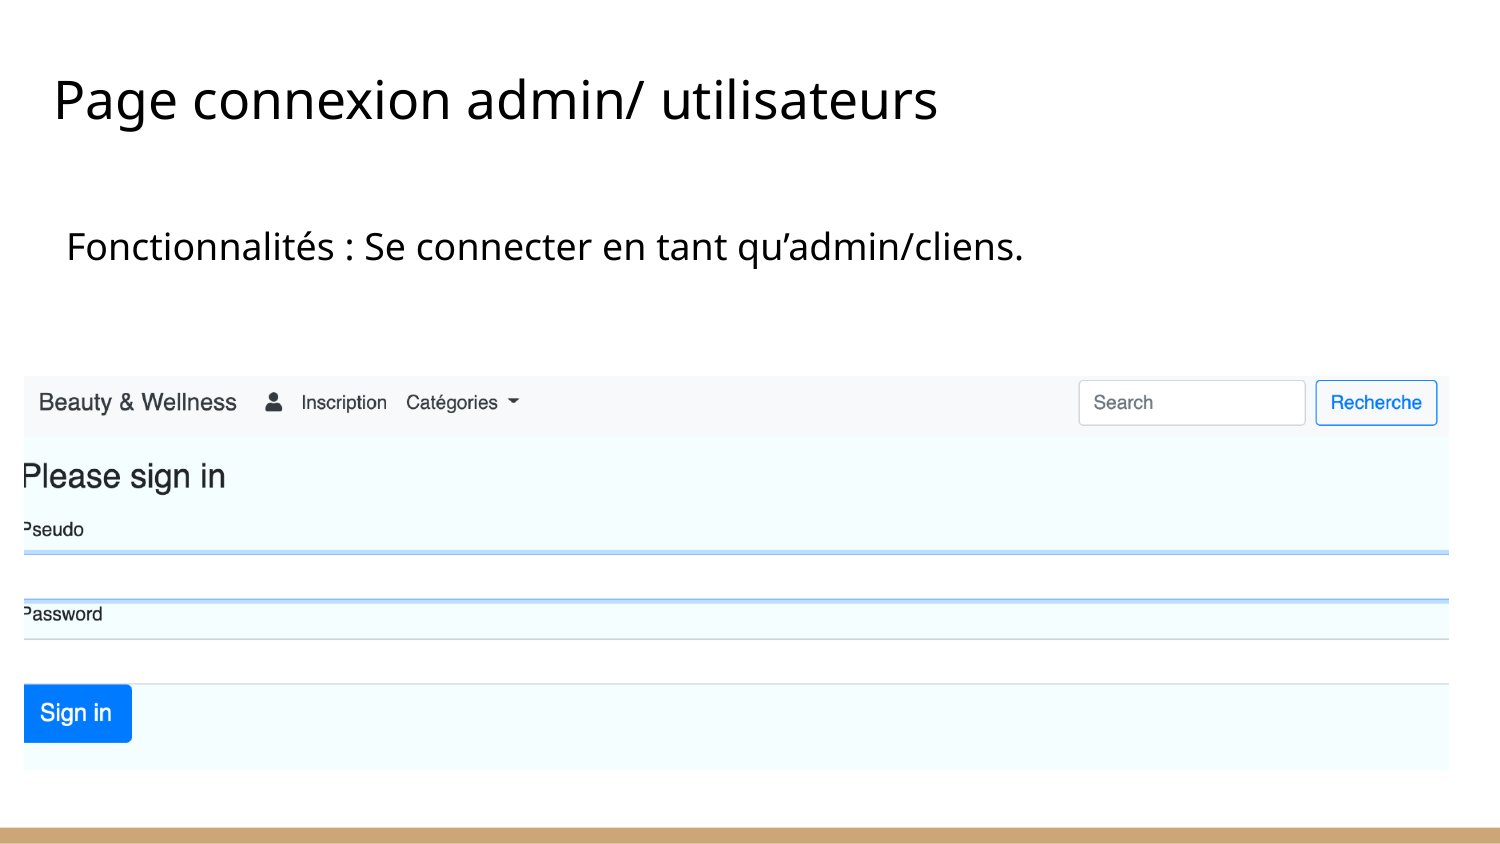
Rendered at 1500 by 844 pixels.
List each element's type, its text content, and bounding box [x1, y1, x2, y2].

picture [24, 376, 1449, 770]
title Page connexion admin/ utilisateurs [38, 49, 1436, 146]
list Fonctionnalités : Se connecter en tant qu’admin/cliens. [51, 200, 1449, 352]
